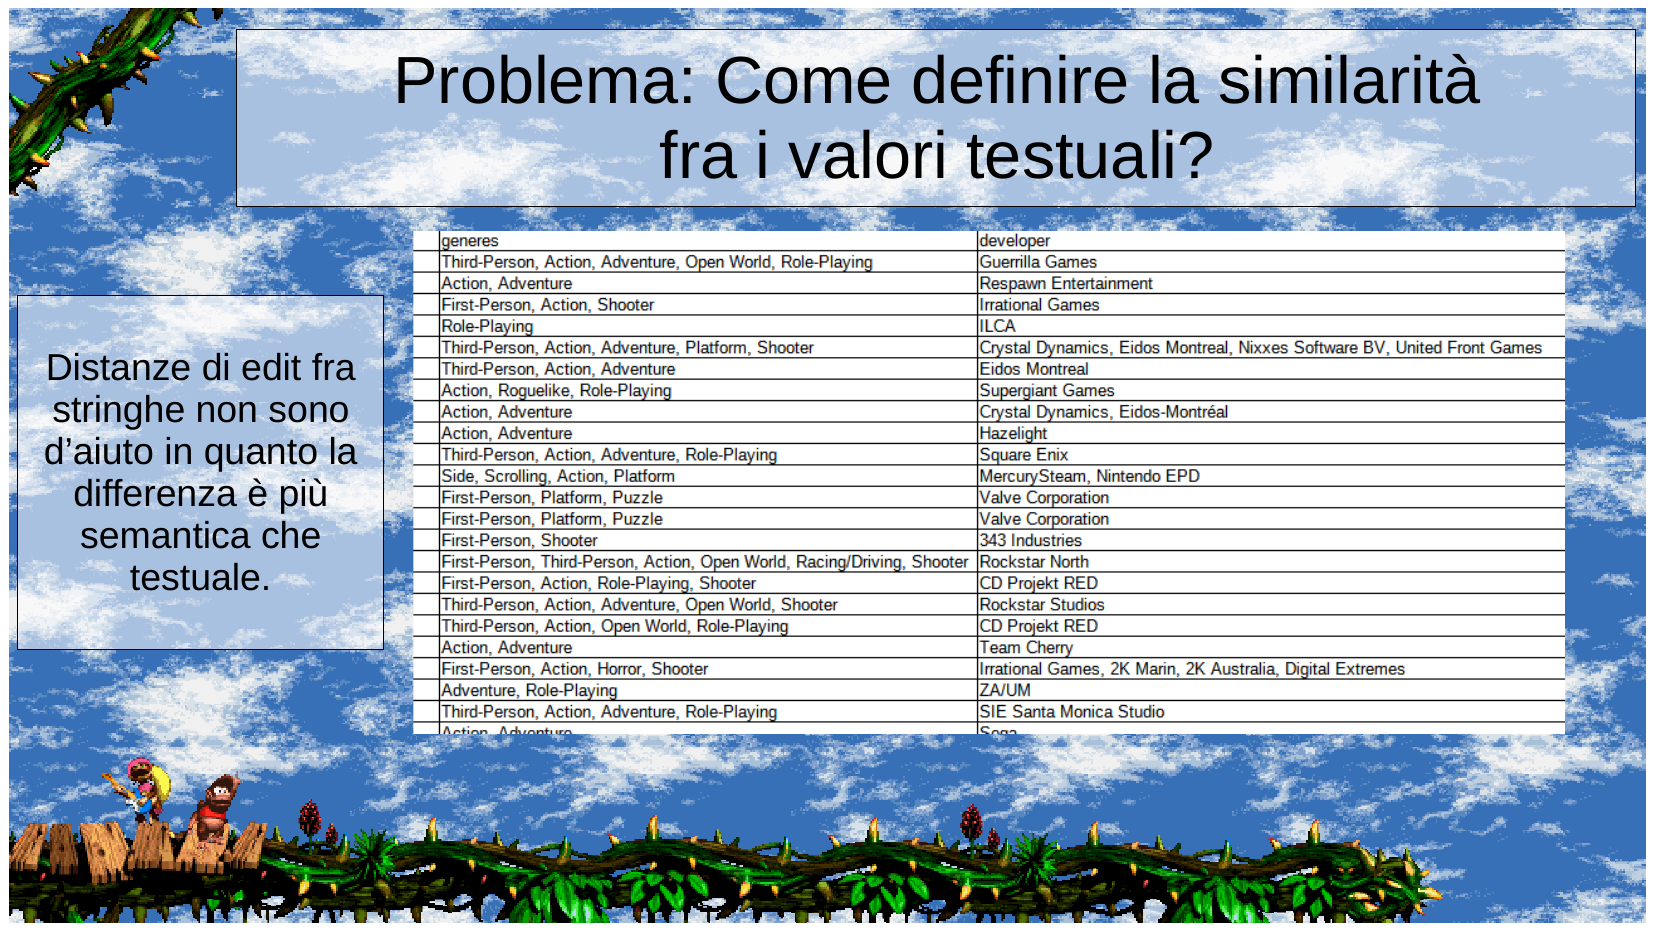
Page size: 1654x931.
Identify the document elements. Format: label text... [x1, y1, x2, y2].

picture [0, 0, 1654, 931]
text_box Distanze di edit fra stringhe non sono d’aiuto in quanto la differenza è più semantica che testuale. [17, 295, 384, 650]
subtitle Problema: Come definire la similarità fra i valori testuali? [236, 29, 1636, 207]
